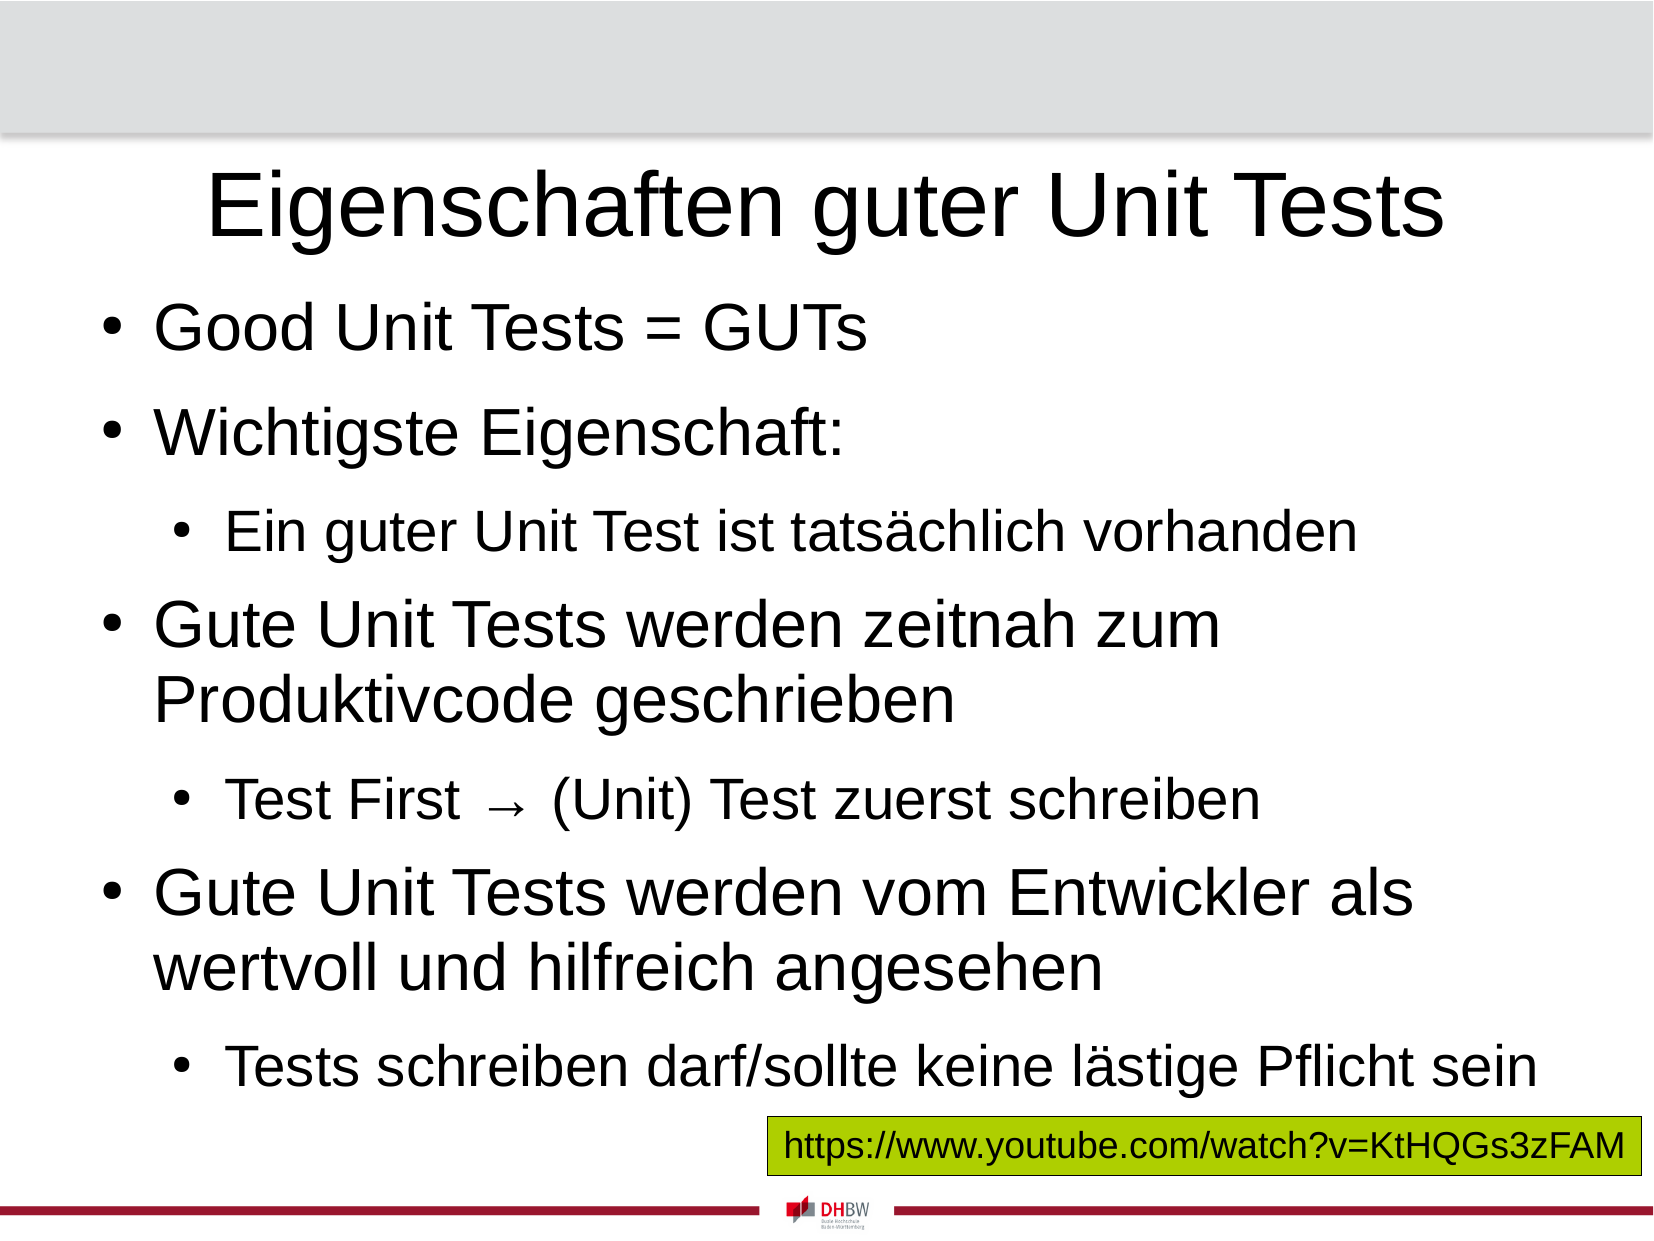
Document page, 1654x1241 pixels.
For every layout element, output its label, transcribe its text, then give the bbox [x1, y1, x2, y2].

list Good Unit Tests = GUTs Wichtigste Eigenschaft: Ein guter Unit Test ist tatsächlich vorhanden Gute Unit Tests werden zeitnah zum Produktivcode geschrieben Test First → (Unit) Test zuerst schreiben Gute Unit Tests werden vom Entwickler als wertvoll und hilfreich angesehen Tests schreiben darf/sollte keine lästige Pflicht sein [82, 290, 1571, 1158]
picture [0, 1, 1654, 1237]
text_box https://www.youtube.com/watch?v=KtHQGs3zFAM [767, 1116, 1642, 1176]
title Eigenschaften guter Unit Tests [82, 147, 1571, 257]
